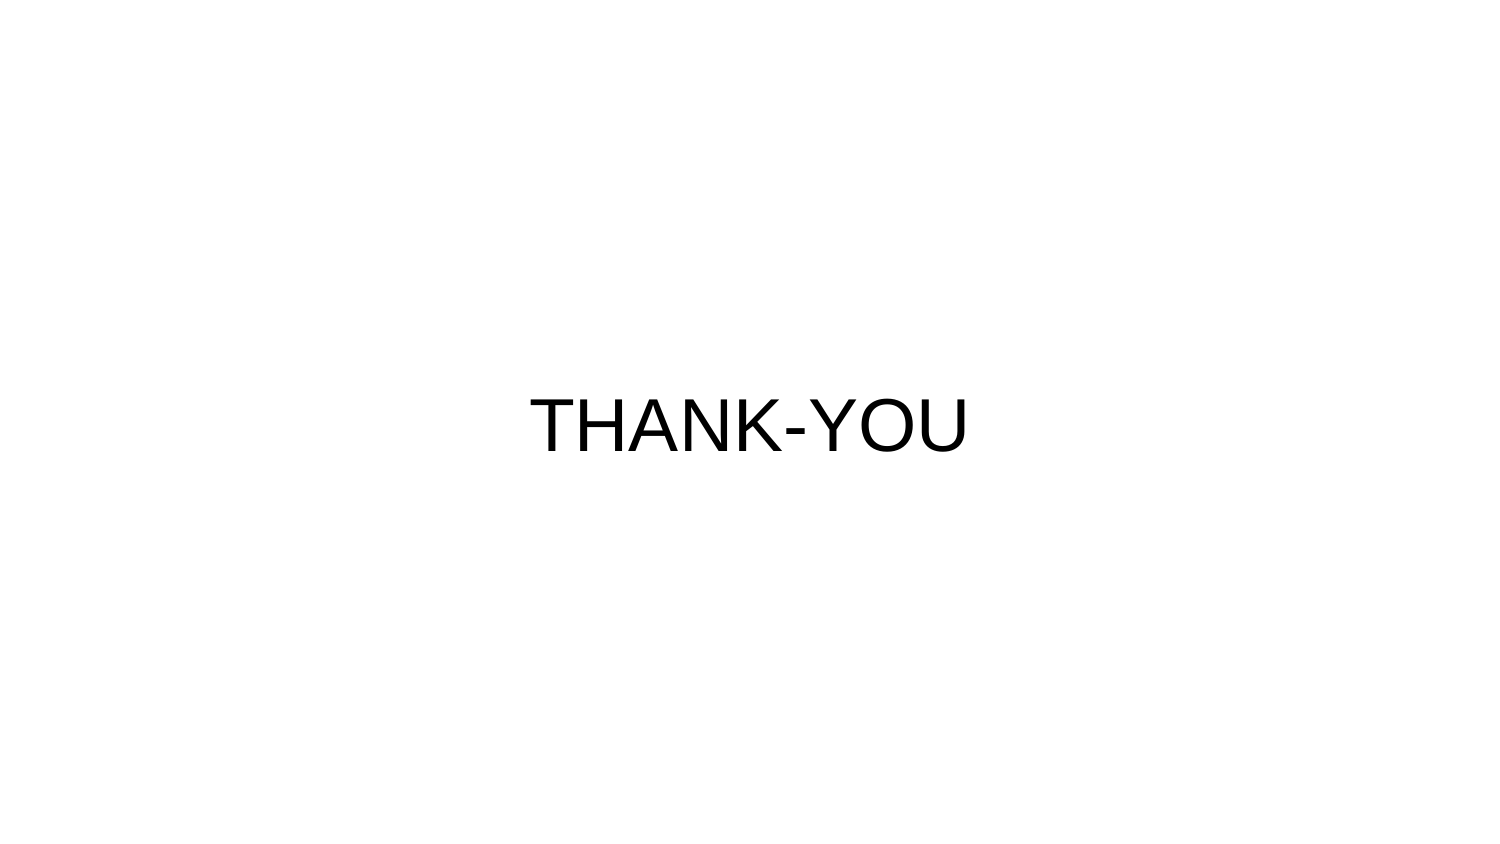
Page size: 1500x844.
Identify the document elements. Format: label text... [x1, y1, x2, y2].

title THANK-YOU [51, 352, 1449, 491]
